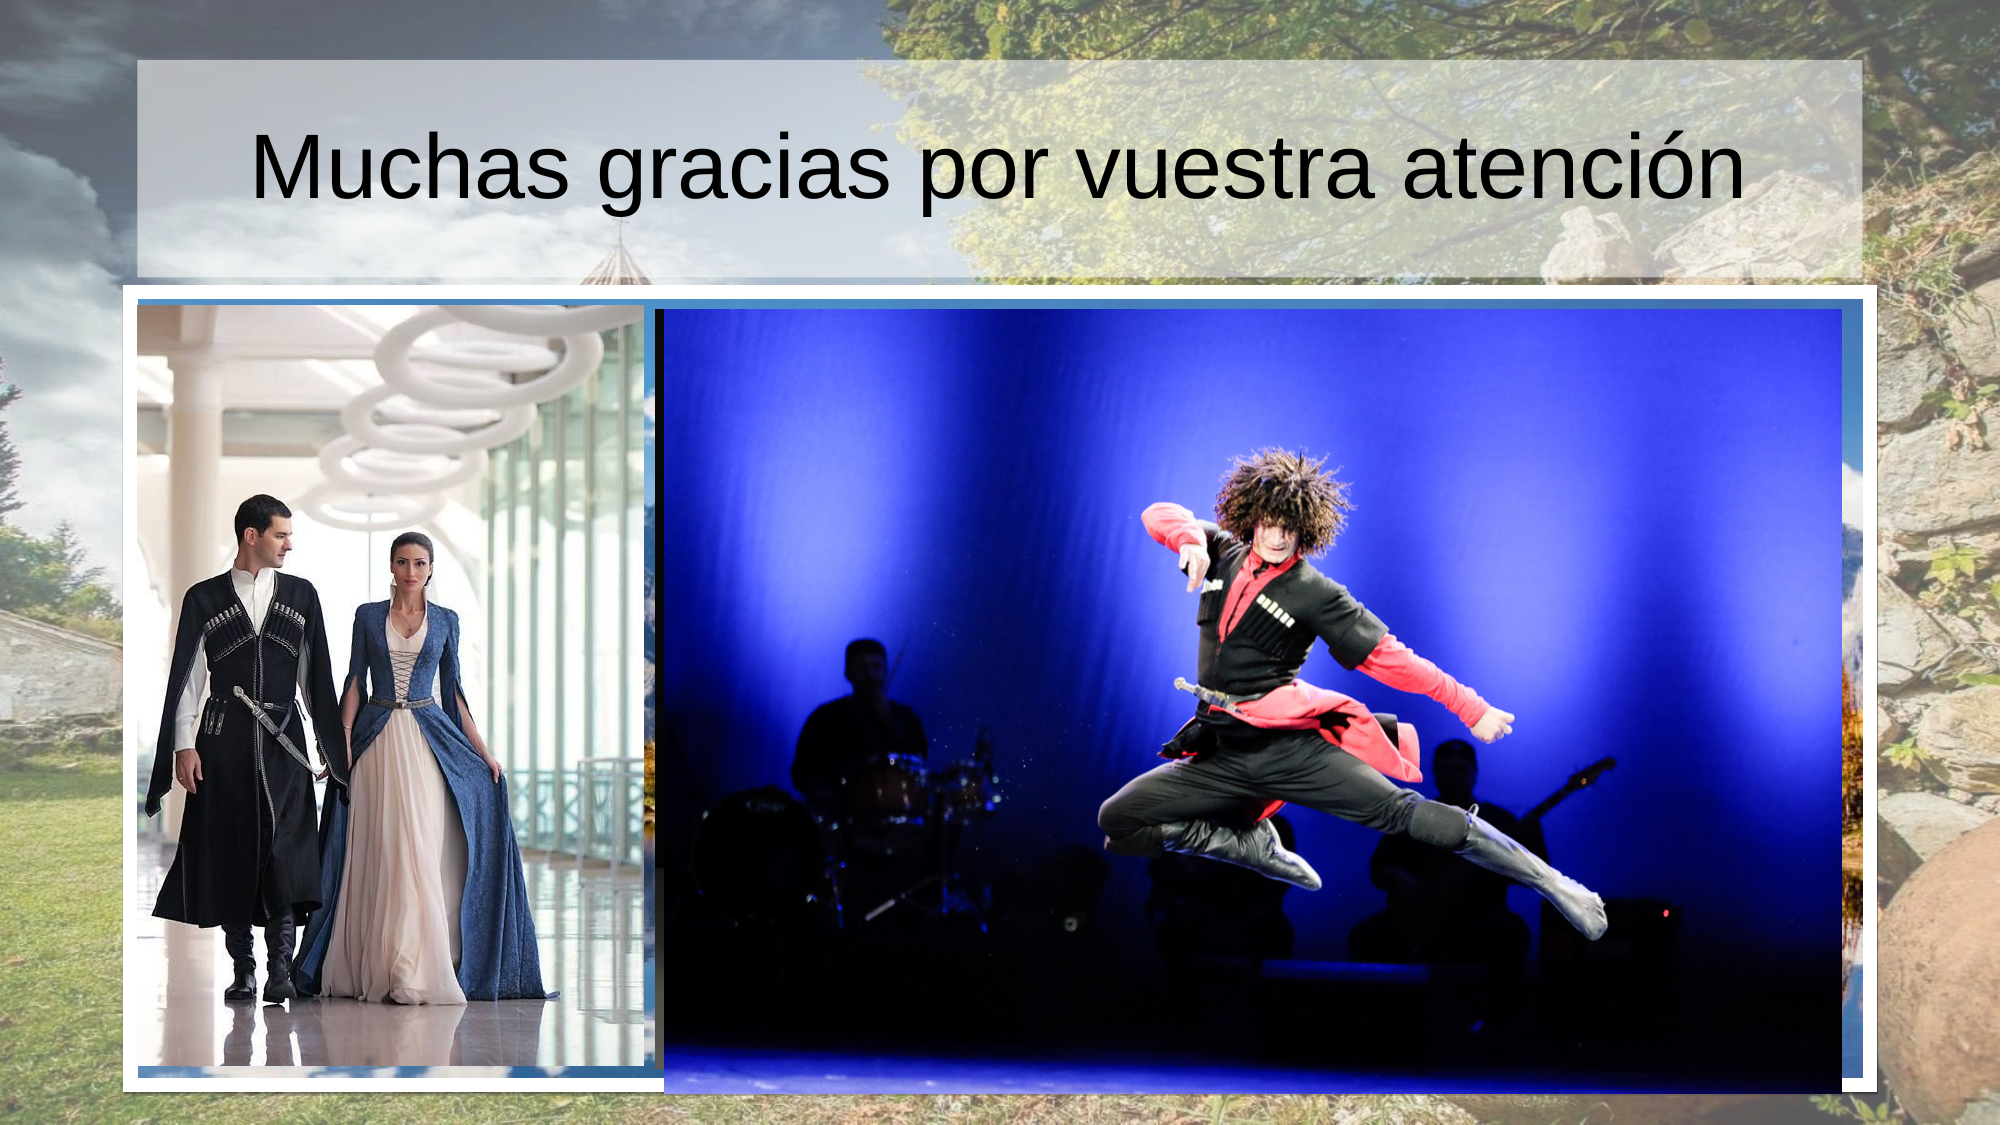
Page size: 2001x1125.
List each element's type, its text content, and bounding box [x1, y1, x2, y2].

picture [137, 299, 1863, 1094]
title Muchas gracias por vuestra atención [137, 59, 1863, 278]
